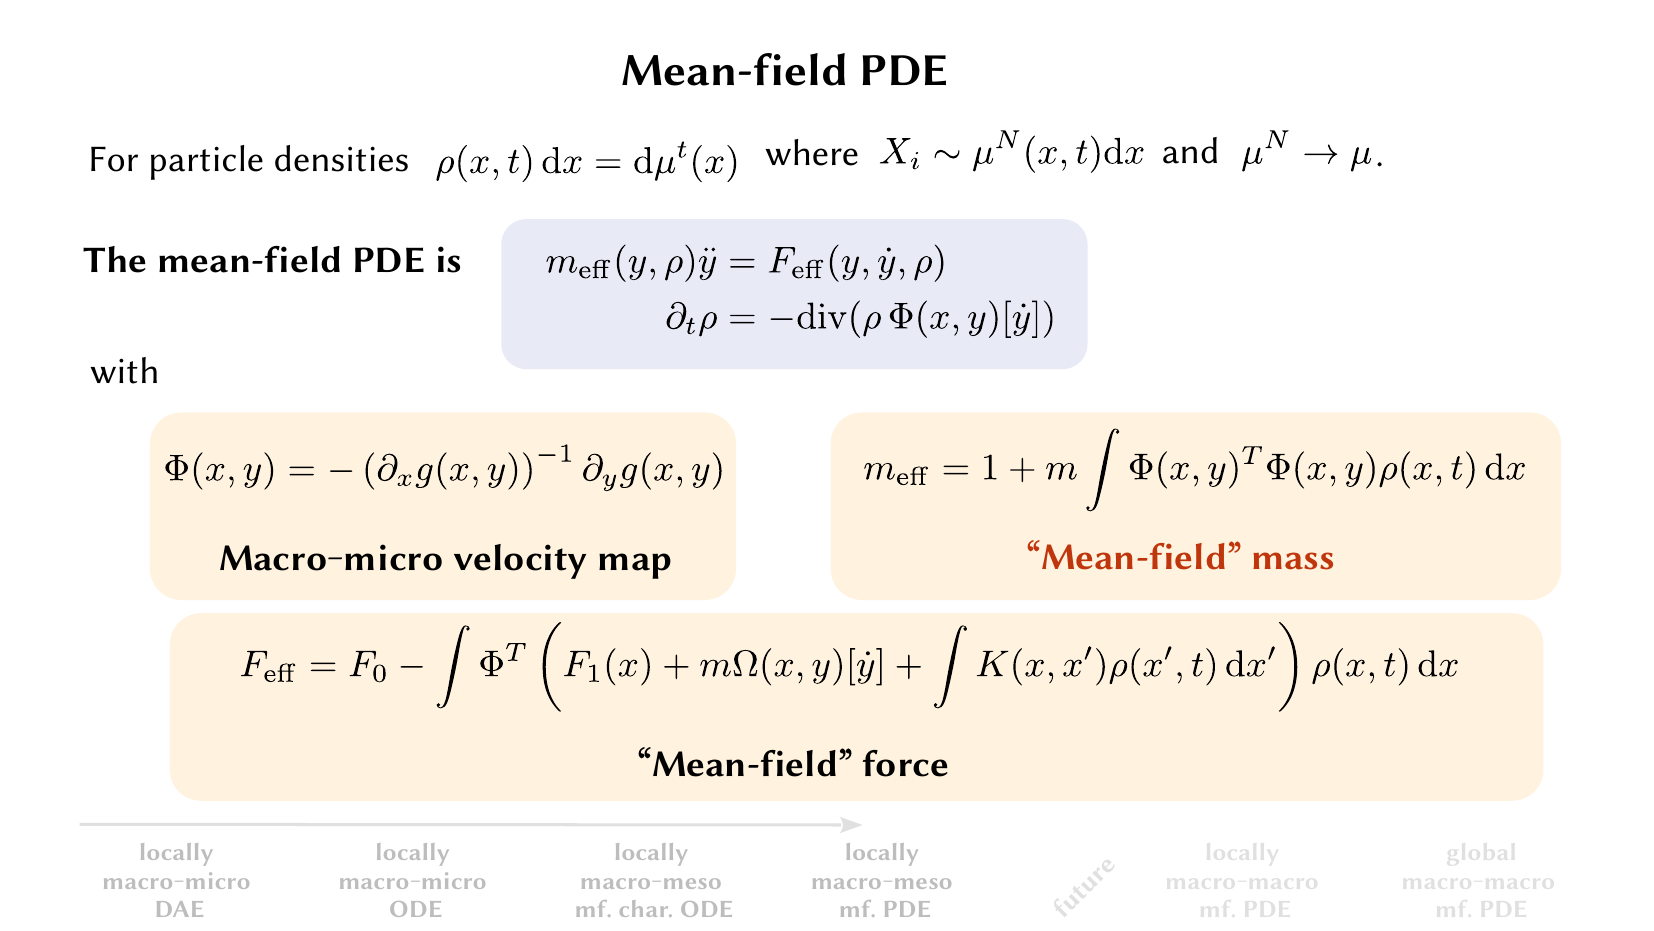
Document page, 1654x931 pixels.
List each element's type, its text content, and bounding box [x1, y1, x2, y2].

text_box [996, 130, 1020, 149]
text_box [1026, 135, 1036, 173]
text_box [1304, 144, 1338, 164]
text_box [470, 156, 489, 174]
text_box “Mean-field” force [623, 736, 965, 794]
text_box [1104, 137, 1123, 164]
text_box [1265, 130, 1289, 149]
text_box [1090, 135, 1100, 173]
text_box Macro‒micro velocity map [204, 529, 688, 587]
text_box [1242, 147, 1263, 172]
text_box The mean-field PDE is [69, 231, 522, 289]
text_box [507, 149, 520, 174]
text_box [501, 219, 1088, 370]
text_box [149, 412, 737, 601]
text_box [693, 144, 702, 183]
text_box [1061, 159, 1067, 171]
text_box . [1360, 125, 1399, 183]
text_box locally macro‒micro DAE [87, 831, 275, 931]
text_box [1038, 147, 1057, 164]
text_box [1076, 140, 1088, 164]
text_box [727, 144, 737, 183]
text_box [634, 147, 653, 174]
text_box [934, 149, 960, 159]
text_box [522, 144, 532, 183]
text_box [458, 144, 467, 183]
text_box [879, 138, 911, 164]
text_box locally macro‒meso mf. char. ODE [559, 831, 749, 931]
text_box [1350, 147, 1360, 172]
text_box where [749, 124, 875, 183]
text_box future [1030, 832, 1139, 931]
text_box [169, 613, 1544, 801]
text_box [542, 147, 561, 174]
text_box Mean-field PDE [606, 37, 967, 105]
text_box [910, 157, 919, 170]
text_box “Mean-field” mass [1012, 528, 1351, 587]
text_box [654, 156, 676, 181]
text_box global macro‒macro mf. PDE [1386, 831, 1577, 931]
text_box [705, 156, 724, 174]
text_box [677, 141, 687, 158]
text_box For particle densities [73, 130, 425, 189]
text_box locally macro‒micro ODE [323, 831, 512, 931]
text_box locally macro‒macro mf. PDE [1150, 831, 1341, 931]
text_box locally macro‒meso mf. PDE [796, 831, 984, 931]
text_box [1125, 147, 1144, 164]
text_box [830, 412, 1562, 601]
text_box [493, 168, 499, 181]
text_box [563, 156, 582, 174]
text_box with [74, 343, 200, 401]
text_box [436, 156, 455, 181]
text_box [973, 147, 994, 172]
text_box and [1146, 122, 1235, 181]
